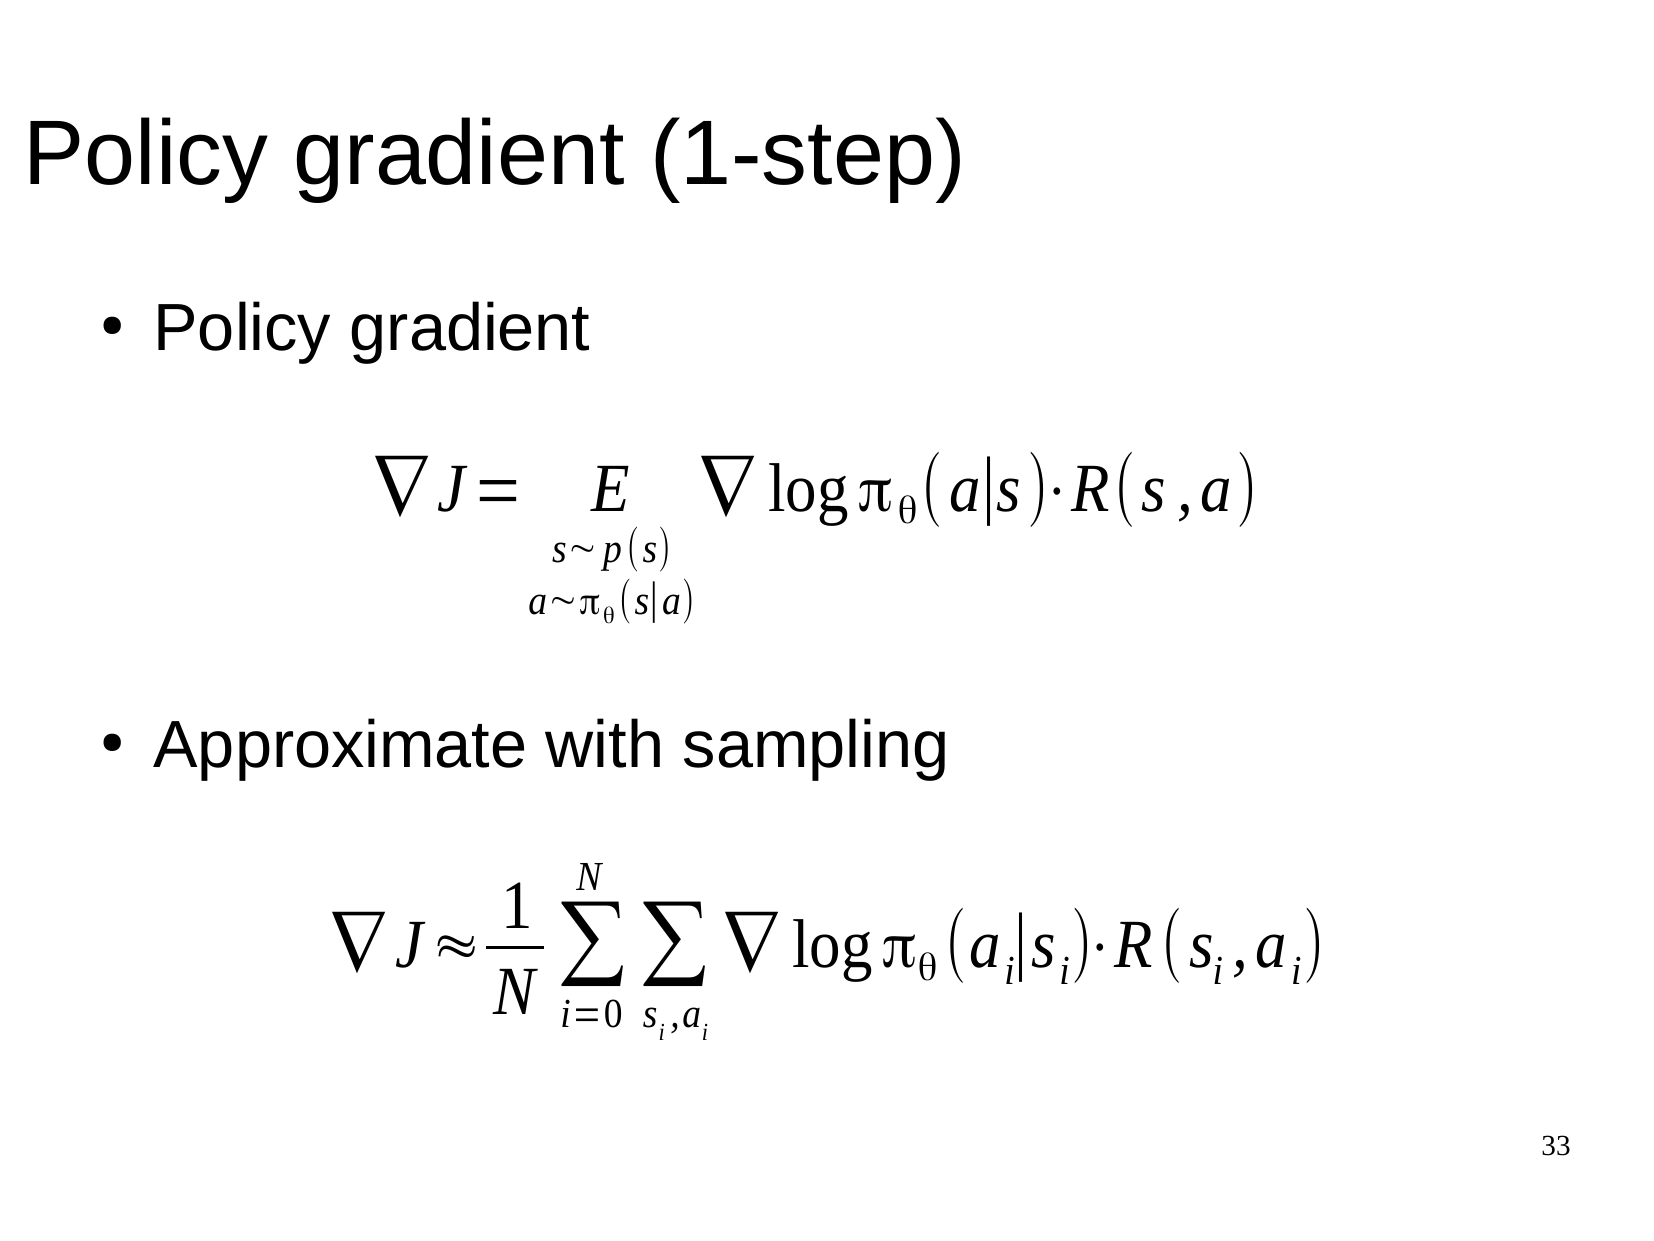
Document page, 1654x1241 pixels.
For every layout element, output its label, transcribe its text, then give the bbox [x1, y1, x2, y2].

list Policy gradient Approximate with sampling [82, 290, 1571, 1010]
chart [355, 446, 1272, 627]
chart [312, 851, 1340, 1046]
title Policy gradient (1-step) [23, 49, 1512, 257]
